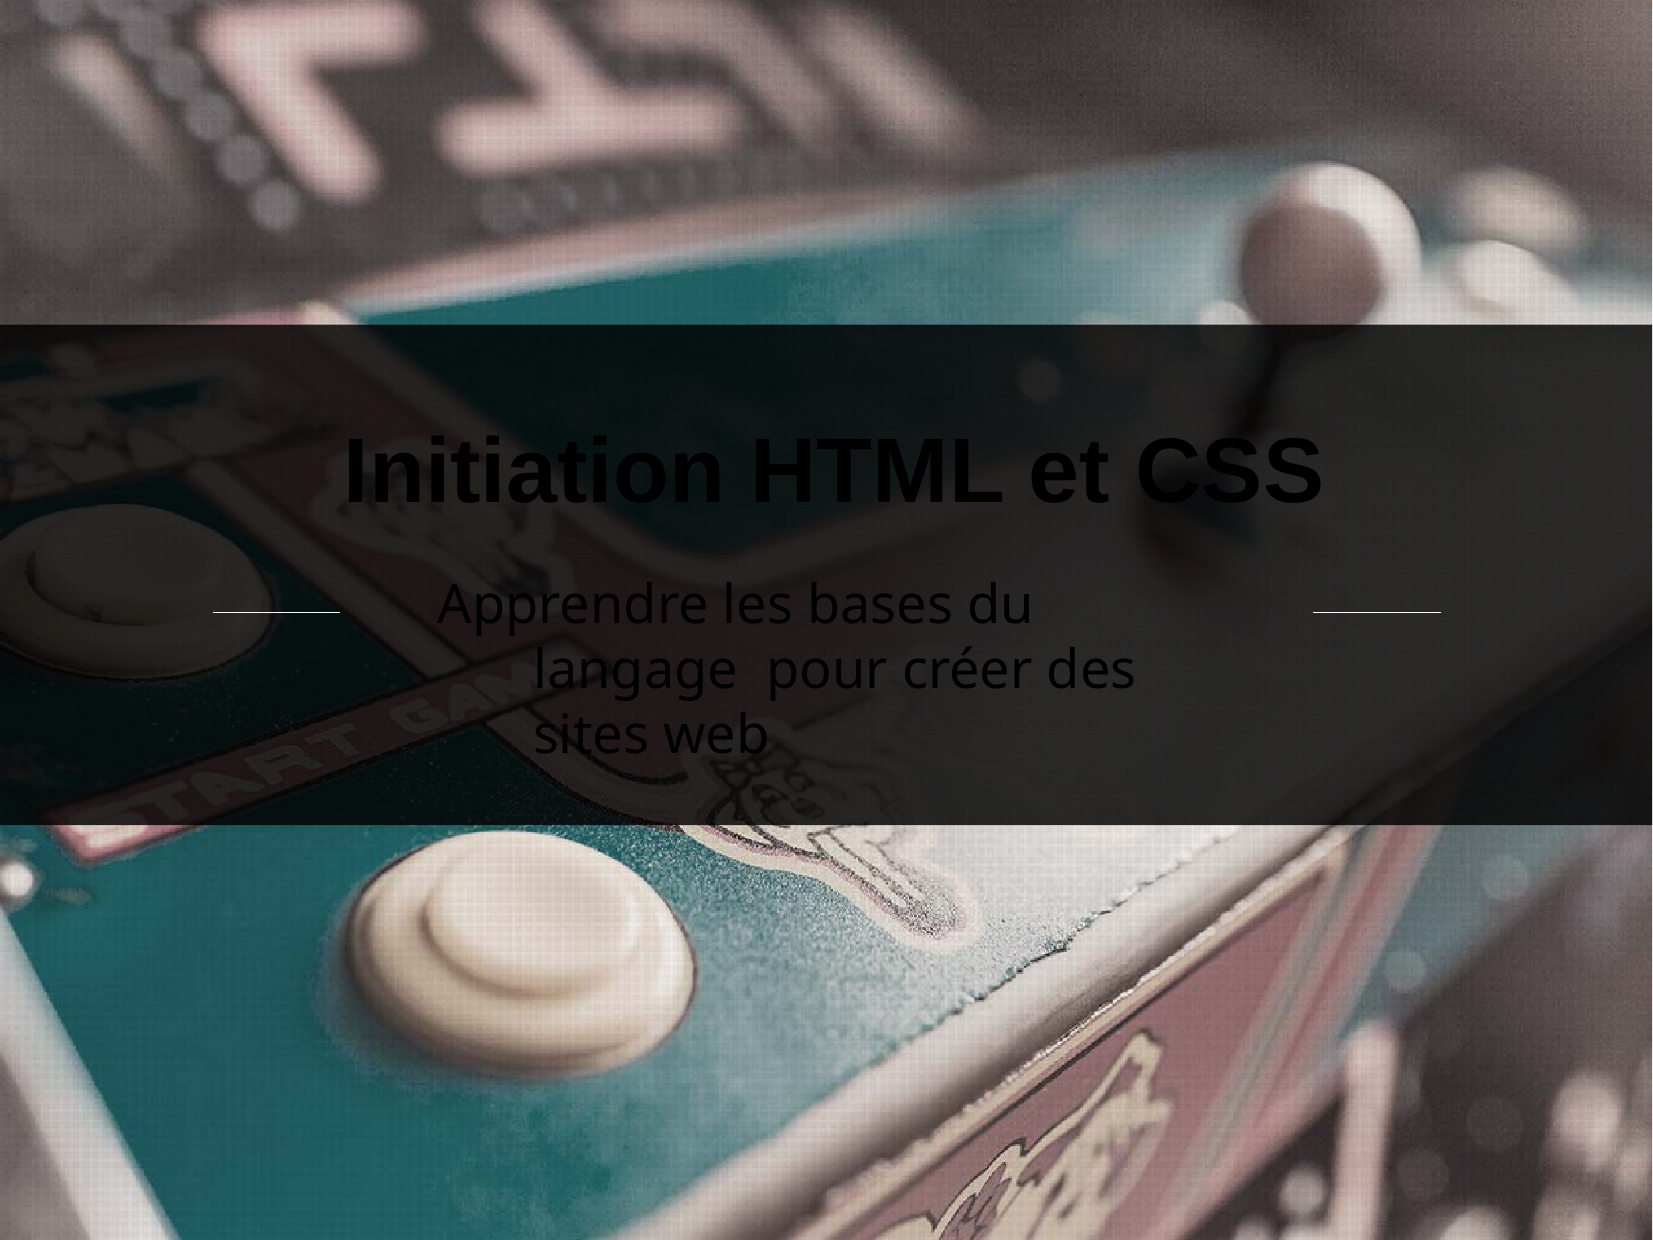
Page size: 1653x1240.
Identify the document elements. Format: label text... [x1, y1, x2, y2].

picture [0, 826, 1653, 1240]
text_box Initiation HTML et CSS [341, 408, 1327, 521]
text_box Apprendre les bases du langage pour créer des sites web [435, 564, 1220, 765]
picture [0, 0, 1653, 324]
text_box [0, 324, 1653, 826]
